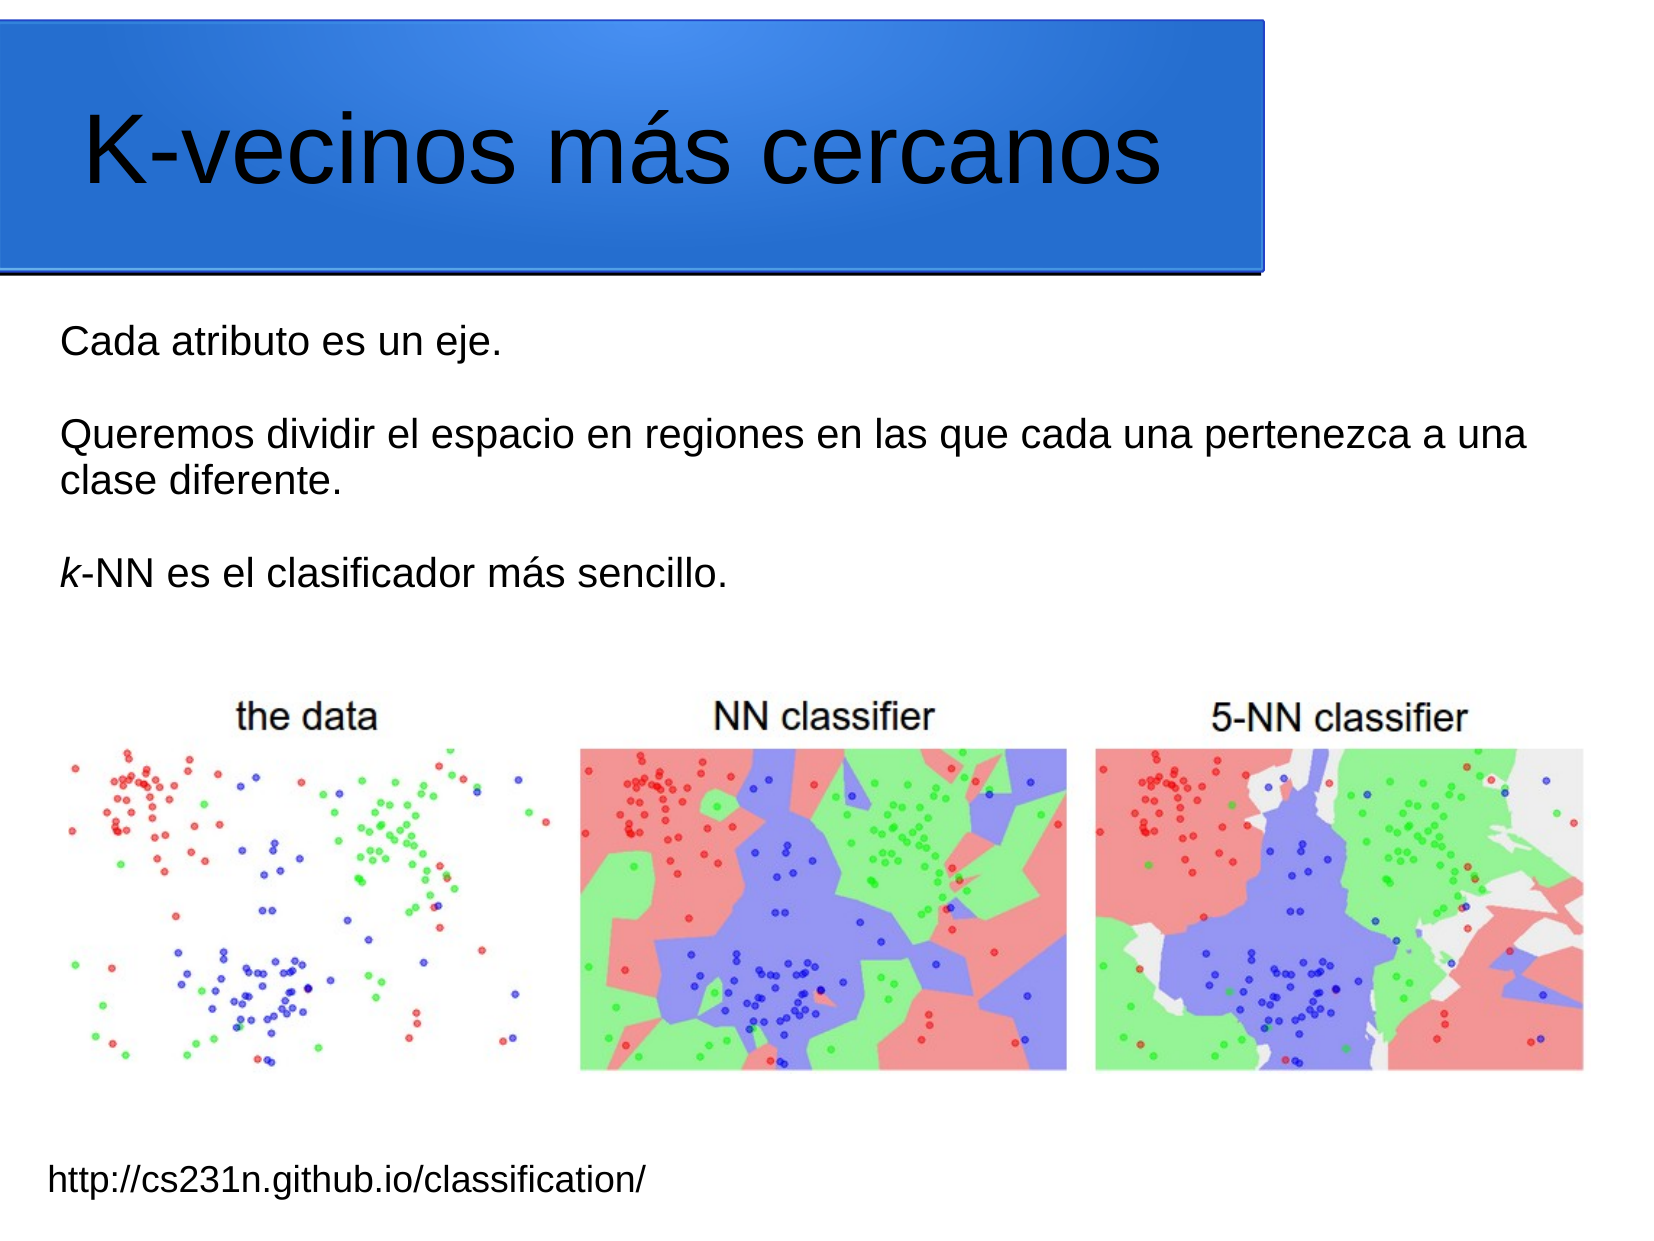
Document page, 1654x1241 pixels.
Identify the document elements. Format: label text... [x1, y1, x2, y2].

text_box http://cs231n.github.io/classification/ [32, 1151, 662, 1241]
title K-vecinos más cercanos [82, 47, 1235, 252]
picture [68, 691, 1591, 1074]
text_box Cada atributo es un eje. Queremos dividir el espacio en regiones en las que cada una pertenezca a una clase diferente. k-NN es el clasificador más sencillo. [45, 310, 1606, 619]
